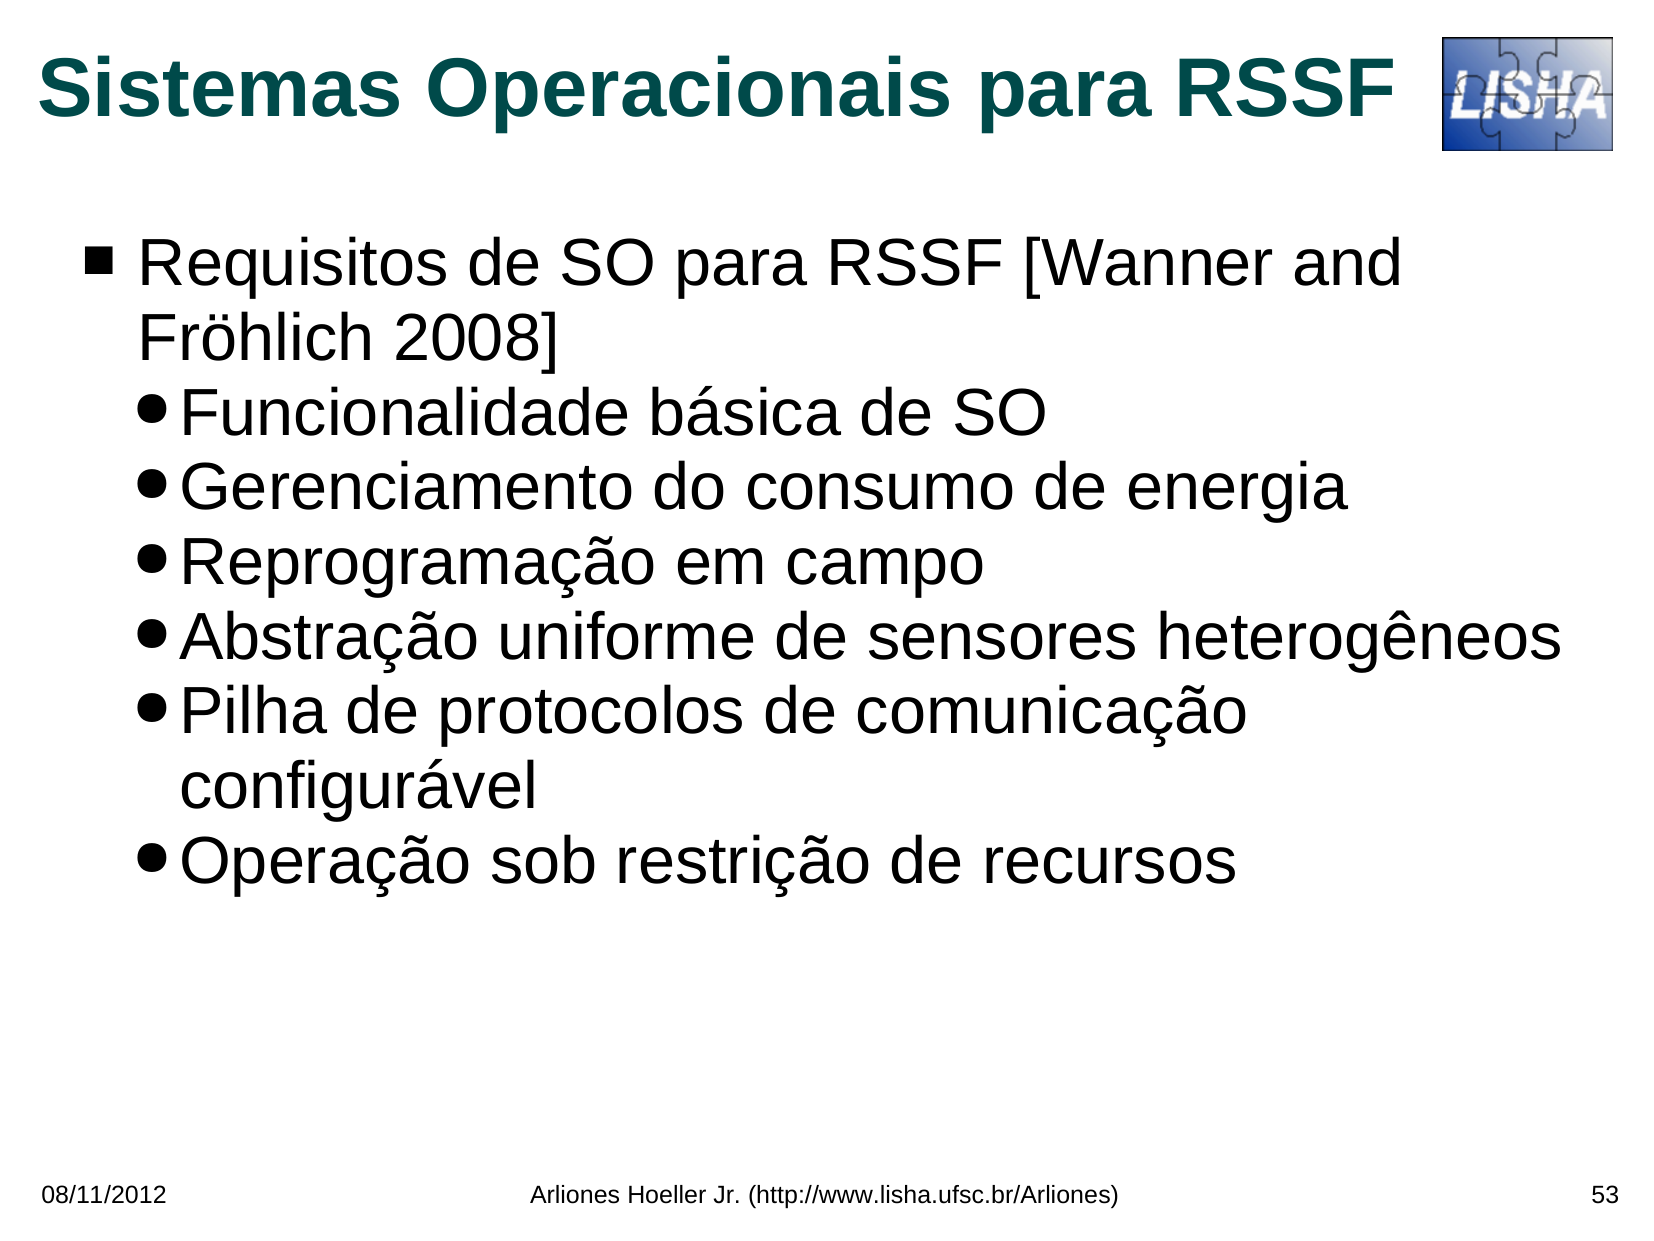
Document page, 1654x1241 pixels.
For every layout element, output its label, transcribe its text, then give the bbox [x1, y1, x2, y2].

title Sistemas Operacionais para RSSF [37, 6, 1426, 182]
picture [1442, 37, 1613, 151]
list Requisitos de SO para RSSF [Wanner and Fröhlich 2008] Funcionalidade básica de SO Gerenciamento do consumo de energia Reprogramação em campo Abstração uniforme de sensores heterogêneos Pilha de protocolos de comunicação configurável Operação sob restrição de recursos [37, 225, 1613, 1163]
